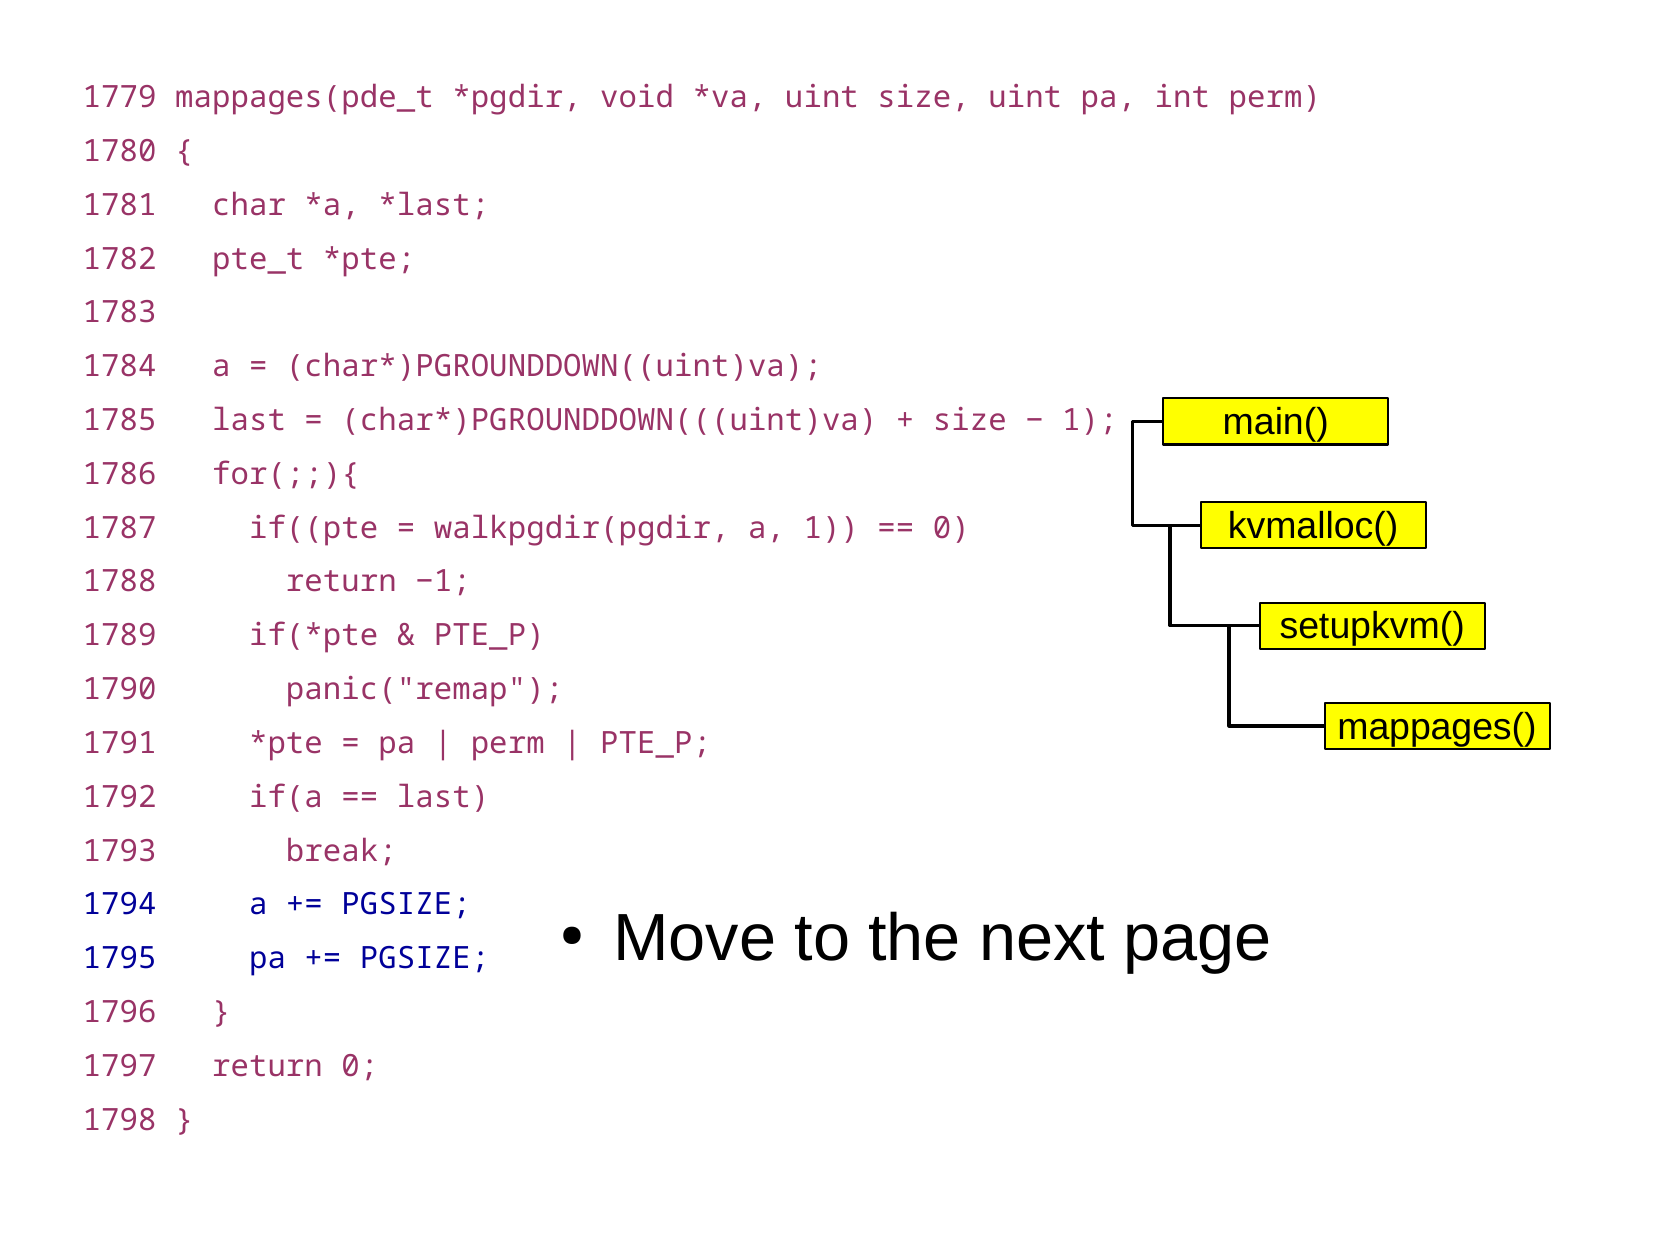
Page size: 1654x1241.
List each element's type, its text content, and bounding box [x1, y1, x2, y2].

text_box setupkvm() [1259, 602, 1485, 649]
list Move to the next page [542, 900, 1613, 1197]
list 1779 mappages(pde_t *pgdir, void *va, uint size, uint pa, int perm) 1780 { 1781 char *a, *last; 1782 pte_t *pte; 1783 1784 a = (char*)PGROUNDDOWN((uint)va); 1785 last = (char*)PGROUNDDOWN(((uint)va) + size − 1); 1786 for(;;){ 1787 if((pte = walkpgdir(pgdir, a, 1)) == 0) 1788 return −1; 1789 if(*pte & PTE_P) 1790 panic("remap"); 1791 *pte = pa | perm | PTE_P; 1792 if(a == last) 1793 break; 1794 a += PGSIZE; 1795 pa += PGSIZE; 1796 } 1797 return 0; 1798 } [82, 75, 1571, 1163]
text_box mappages() [1324, 702, 1550, 750]
text_box kvmalloc() [1200, 502, 1426, 549]
text_box main() [1163, 398, 1389, 445]
